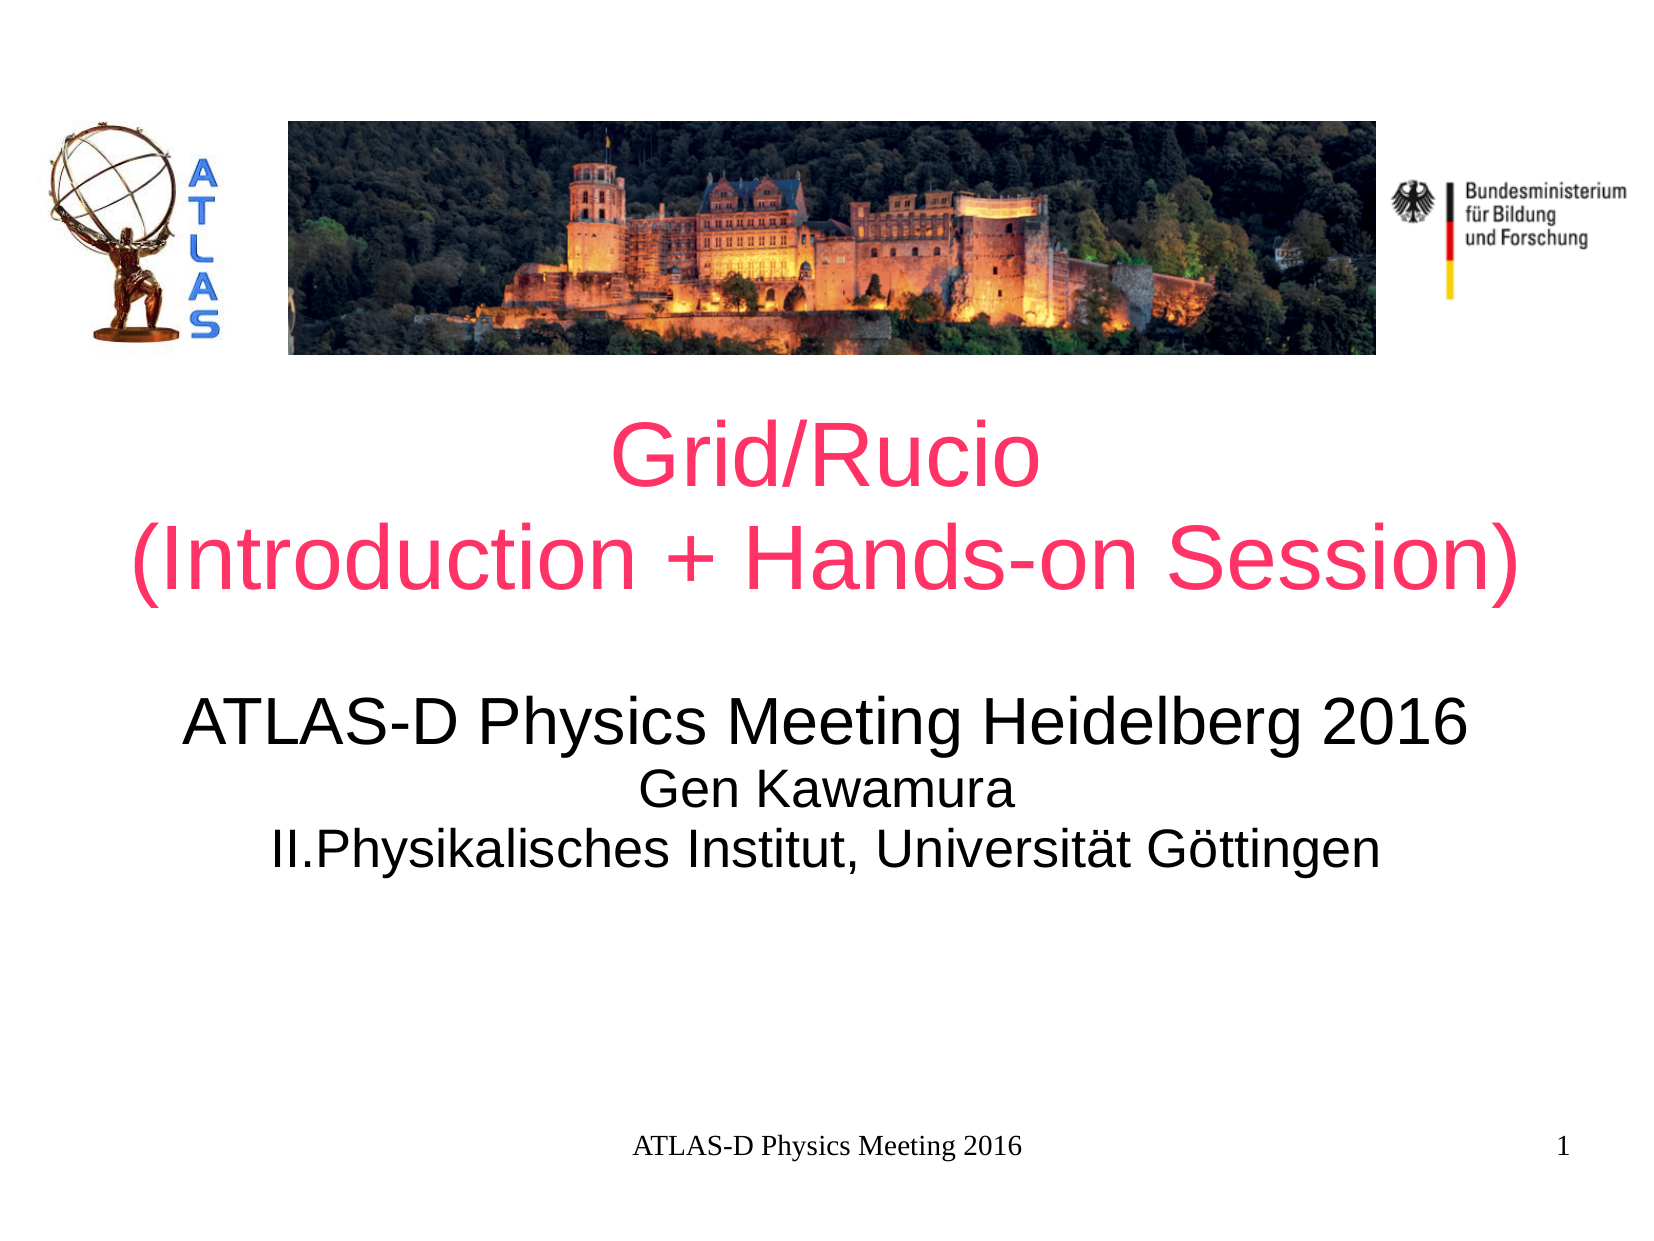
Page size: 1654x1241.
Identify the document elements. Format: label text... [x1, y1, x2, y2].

picture [288, 121, 1376, 355]
picture [22, 104, 238, 364]
subtitle Grid/Rucio (Introduction + Hands-on Session) ATLAS-D Physics Meeting Heidelberg 2016 Gen Kawamura II.Physikalisches Institut, Universität Göttingen [82, 161, 1571, 1122]
picture [1387, 174, 1641, 310]
